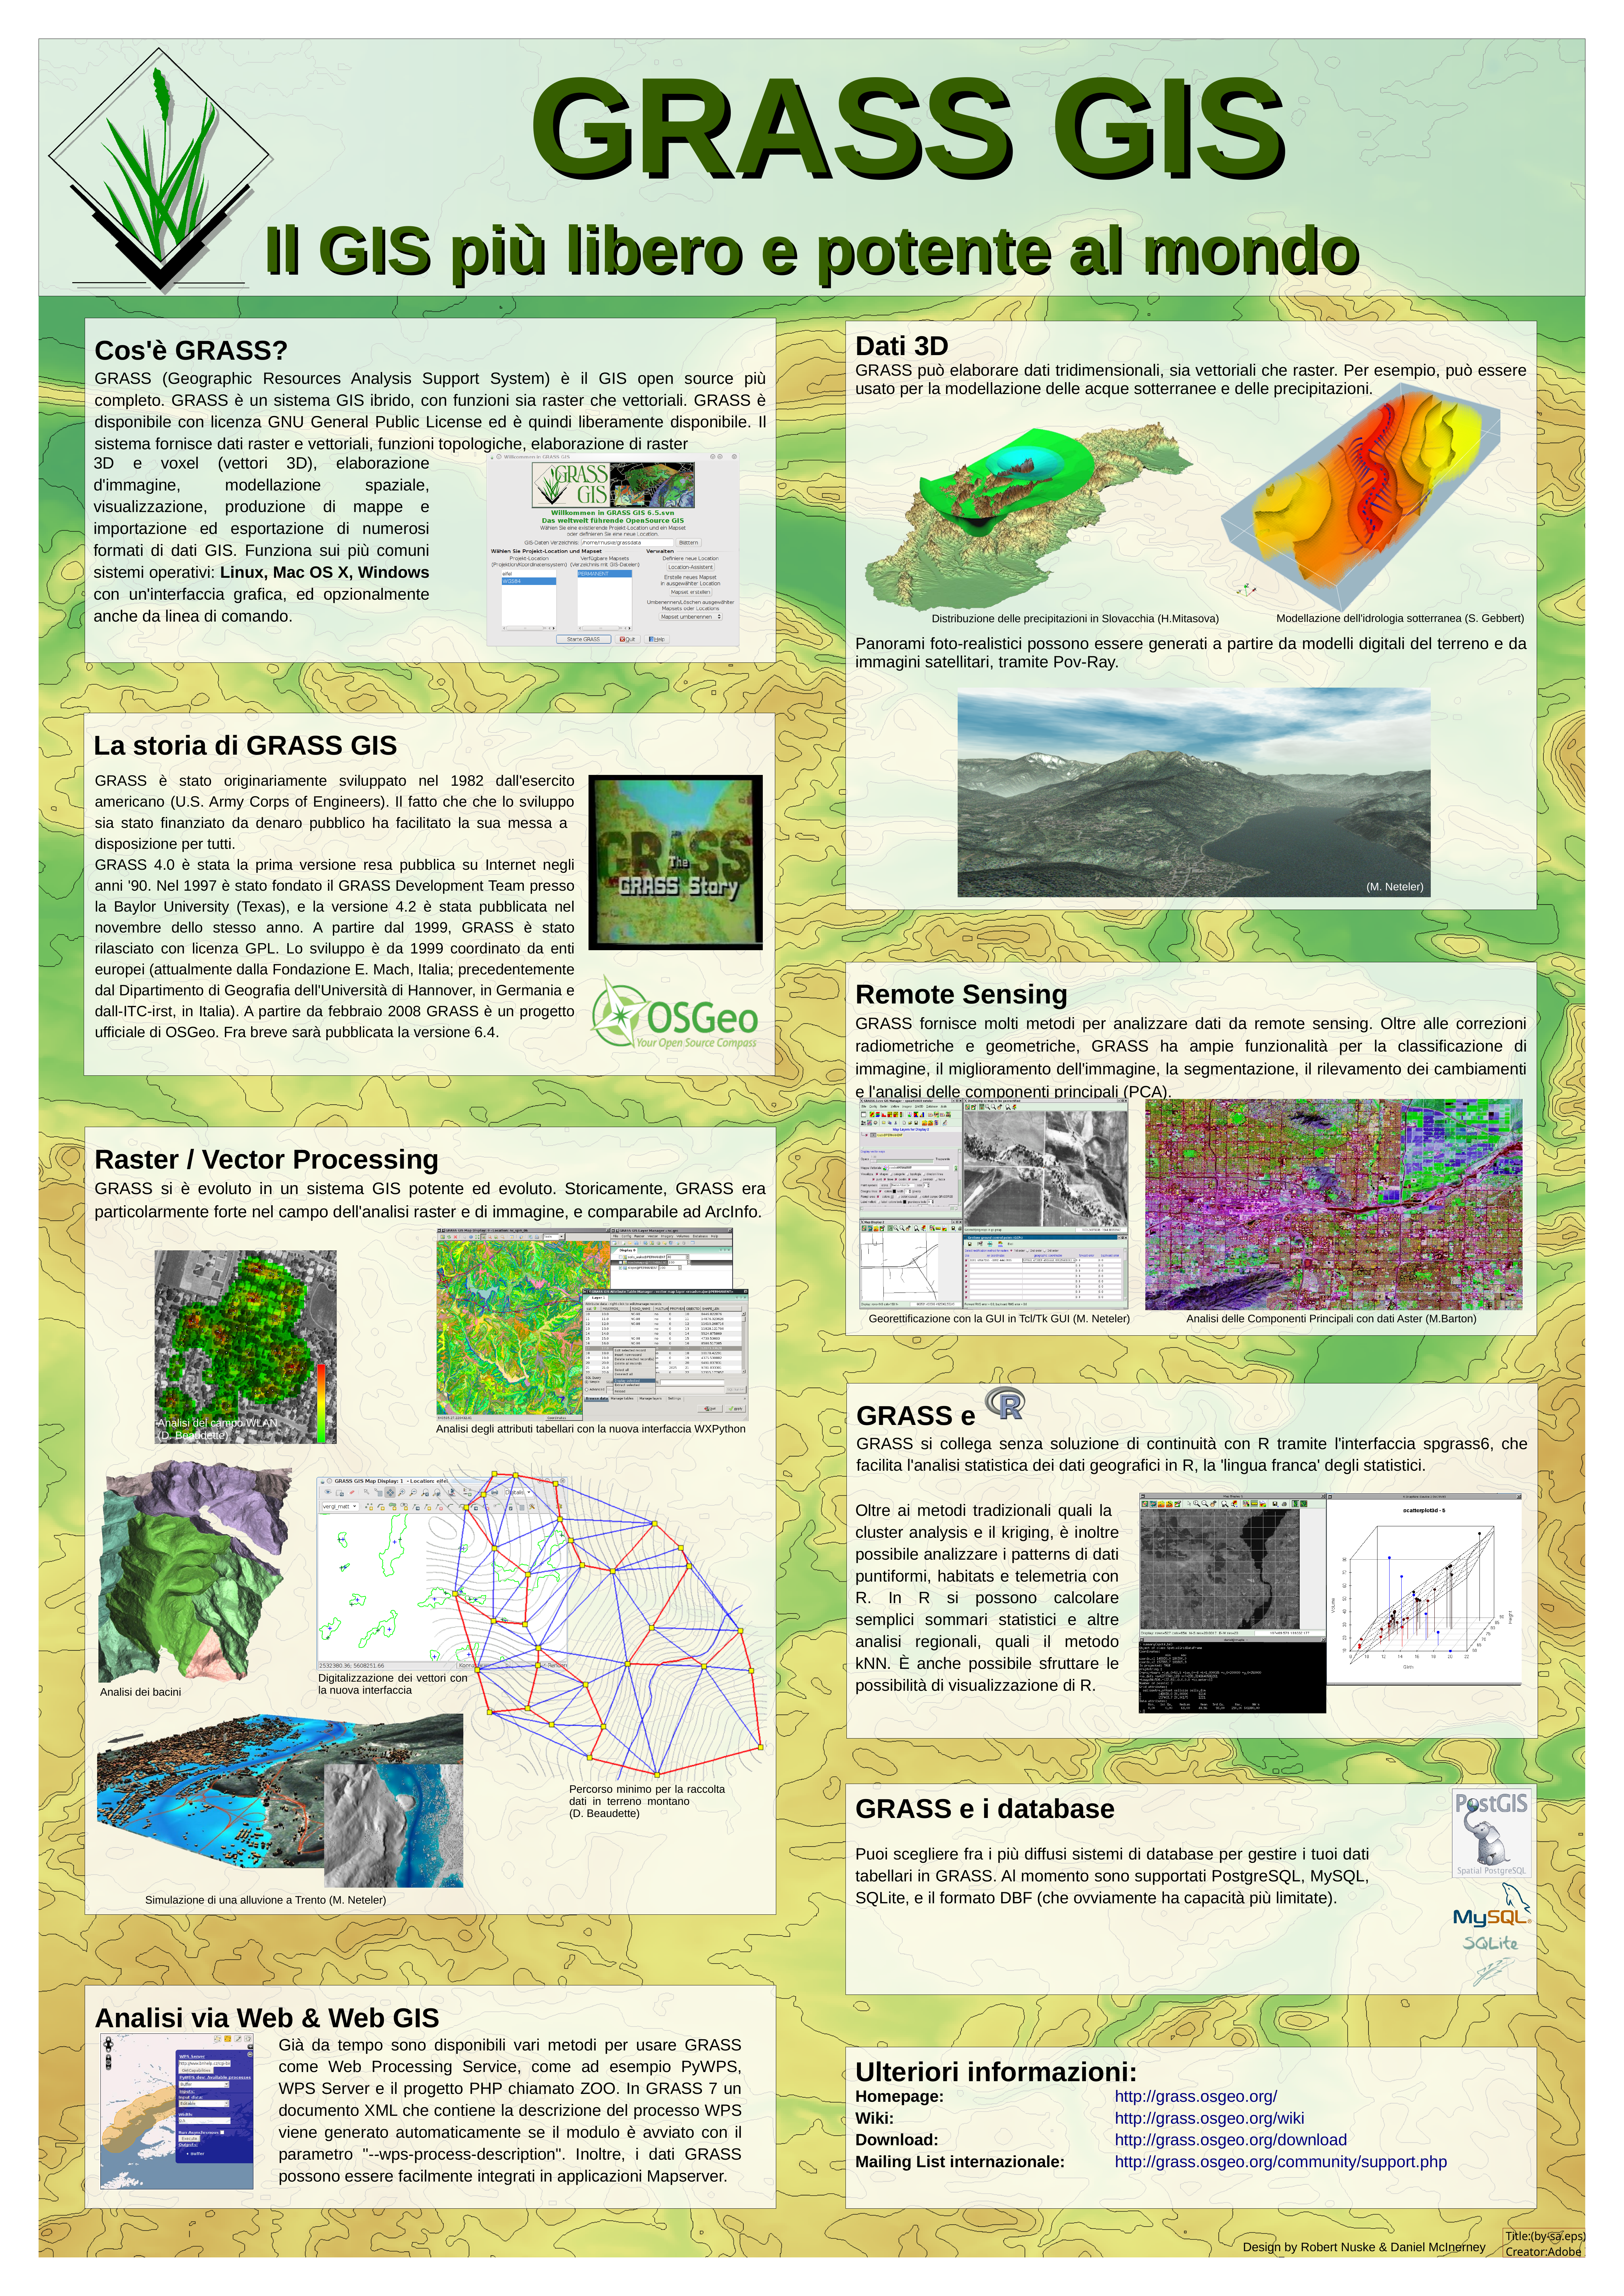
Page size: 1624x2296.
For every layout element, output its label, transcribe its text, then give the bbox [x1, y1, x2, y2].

text_box Percorso minimo per la raccolta dati in terreno montano (D. Beaudette) [559, 1781, 741, 1832]
text_box 3D e voxel (vettori 3D), elaborazione d'immagine, modellazione spaziale, visualizzazione, produzione di mappe e importazione ed esportazione di numerosi formati di dati GIS. Funziona sui più comuni sistemi operativi: Linux, Mac OS X, Windows con un'interfaccia grafica, ed opzionalmente anche da linea di comando. [84, 440, 439, 630]
picture [46, 46, 270, 291]
text_box Digitalizzazione dei vettori con la nuova interfaccia [317, 1671, 472, 1700]
text_box GRASS e i database [846, 1784, 1537, 1995]
text_box Già da tempo sono disponibili vari metodi per usare GRASS come Web Processing Service, come ad esempio PyWPS, WPS Server e il progetto PHP chiamato ZOO. In GRASS 7 un documento XML che contiene la descrizione del processo WPS viene generato automaticamente se il modulo è avviato con il parametro "--wps-process-description". Inoltre, i dati GRASS possono essere facilmente integrati in applicazioni Mapserver. [269, 2022, 754, 2193]
text_box Georettificazione con la GUI in Tcl/Tk GUI (M. Neteler) [868, 1311, 1138, 1328]
text_box Distribuzione delle precipitazioni in Slovacchia (H.Mitasova) [922, 603, 1229, 635]
text_box Analisi degli attributi tabellari con la nuova interfaccia WXPython [435, 1422, 760, 1445]
text_box GRASS è stato originariamente sviluppato nel 1982 dall'esercito americano (U.S. Army Corps of Engineers). Il fatto che che lo sviluppo sia stato finanziato da denaro pubblico ha facilitato la sua messa a disposizione per tutti. GRASS 4.0 è stata la prima versione resa pubblica su Internet negli anni '90. Nel 1997 è stato fondato il GRASS Development Team presso la Baylor University (Texas), e la versione 4.2 è stata pubblicata nel novembre dello stesso anno. A partire dal 1999, GRASS è stato rilasciato con licenza GPL. Lo sviluppo è da 1999 coordinato da enti europei (attualmente dalla Fondazione E. Mach, Italia; precedentemente dal Dipartimento di Geografia dell'Università di Hannover, in Germania e dall-ITC-irst, in Italia). A partire da febbraio 2008 GRASS è un progetto ufficiale di OSGeo. Fra breve sarà pubblicata la versione 6.4. [85, 758, 585, 1070]
text_box Analisi via Web & Web GIS [85, 1985, 776, 2209]
text_box Raster / Vector Processing GRASS si è evoluto in un sistema GIS potente ed evoluto. Storicamente, GRASS era particolarmente forte nel campo dell'analisi raster e di immagine, e comparabile ad ArcInfo. [85, 1127, 776, 1915]
text_box La storia di GRASS GIS [84, 713, 775, 1076]
text_box Ulteriori informazioni: Homepage: http://grass.osgeo.org/ Wiki: http://grass.osgeo.org/wiki Download: http://grass.osgeo.org/download Mailing List internazionale: http://grass.osgeo.org/community/support.php [846, 2047, 1537, 2209]
text_box Remote Sensing GRASS fornisce molti metodi per analizzare dati da remote sensing. Oltre alle correzioni radiometriche e geometriche, GRASS ha ampie funzionalità per la classificazione di immagine, il miglioramento dell'immagine, la segmentazione, il rilevamento dei cambiamenti e l'analisi delle componenti principali (PCA). [846, 962, 1537, 1336]
text_box Simulazione di una alluvione a Trento (M. Neteler) [144, 1893, 447, 1908]
text_box Design by Robert Nuske & Daniel McInerney [1233, 2230, 1496, 2264]
text_box Modellazione dell'idrologia sotterranea (S. Gebbert) [1267, 602, 1534, 637]
text_box Dati 3D GRASS può elaborare dati tridimensionali, sia vettoriali che raster. Per esempio, può essere usato per la modellazione delle acque sotterranee e delle precipitazioni. Panorami foto-realistici possono essere generati a partire da modelli digitali del terreno e da immagini satellitari, tramite Pov-Ray. [846, 321, 1537, 910]
text_box Oltre ai metodi tradizionali quali la cluster analysis e il kriging, è inoltre possibile analizzare i patterns di dati puntiformi, habitats e telemetria con R. In R si possono calcolare semplici sommari statistici e altre analisi regionali, quali il metodo kNN. È anche possibile sfruttare le possibilità di visualizzazione di R. [846, 1488, 1129, 1718]
picture [39, 296, 1585, 2257]
text_box Analisi dei bacini [99, 1685, 269, 1714]
text_box Cos'è GRASS? GRASS (Geographic Resources Analysis Support System) è il GIS open source più completo. GRASS è un sistema GIS ibrido, con funzioni sia raster che vettoriali. GRASS è disponibile con licenza GNU General Public License ed è quindi liberamente disponibile. Il sistema fornisce dati raster e vettoriali, funzioni topologiche, elaborazione di raster [85, 318, 776, 663]
text_box Puoi scegliere fra i più diffusi sistemi di database per gestire i tuoi dati tabellari in GRASS. Al momento sono supportati PostgreSQL, MySQL, SQLite, e il formato DBF (che ovviamente ha capacità più limitate). [846, 1831, 1412, 1971]
text_box GRASS e GRASS si collega senza soluzione di continuità con R tramite l'interfaccia spgrass6, che facilita l'analisi statistica dei dati geografici in R, la 'lingua franca' degli statistici. [846, 1383, 1538, 1739]
text_box Analisi del campo WLAN (D. Beaudette) [157, 1416, 332, 1441]
text_box Analisi delle Componenti Principali con dati Aster (M.Barton) [1186, 1312, 1502, 1328]
text_box GRASS GIS Il GIS più libero e potente al mondo [39, 39, 1585, 296]
text_box (M. Neteler) [1357, 871, 1436, 903]
